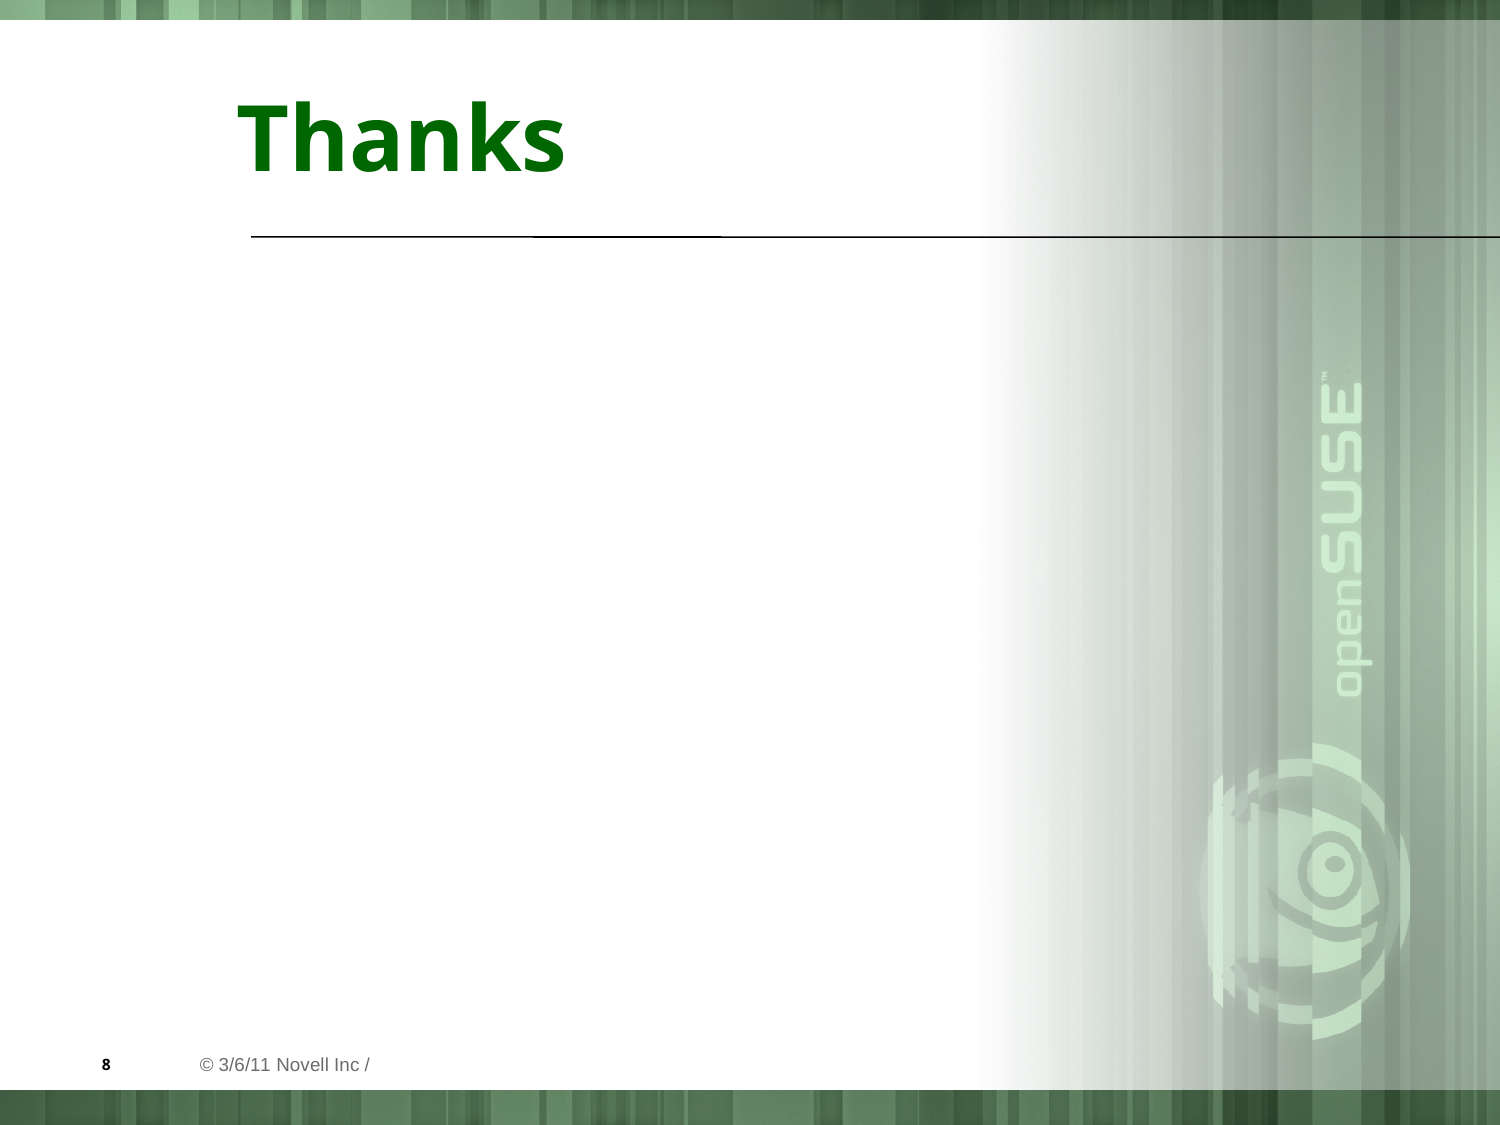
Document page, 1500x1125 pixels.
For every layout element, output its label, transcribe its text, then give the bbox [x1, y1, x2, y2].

title Thanks [236, 44, 1425, 233]
picture [0, 0, 1500, 1125]
